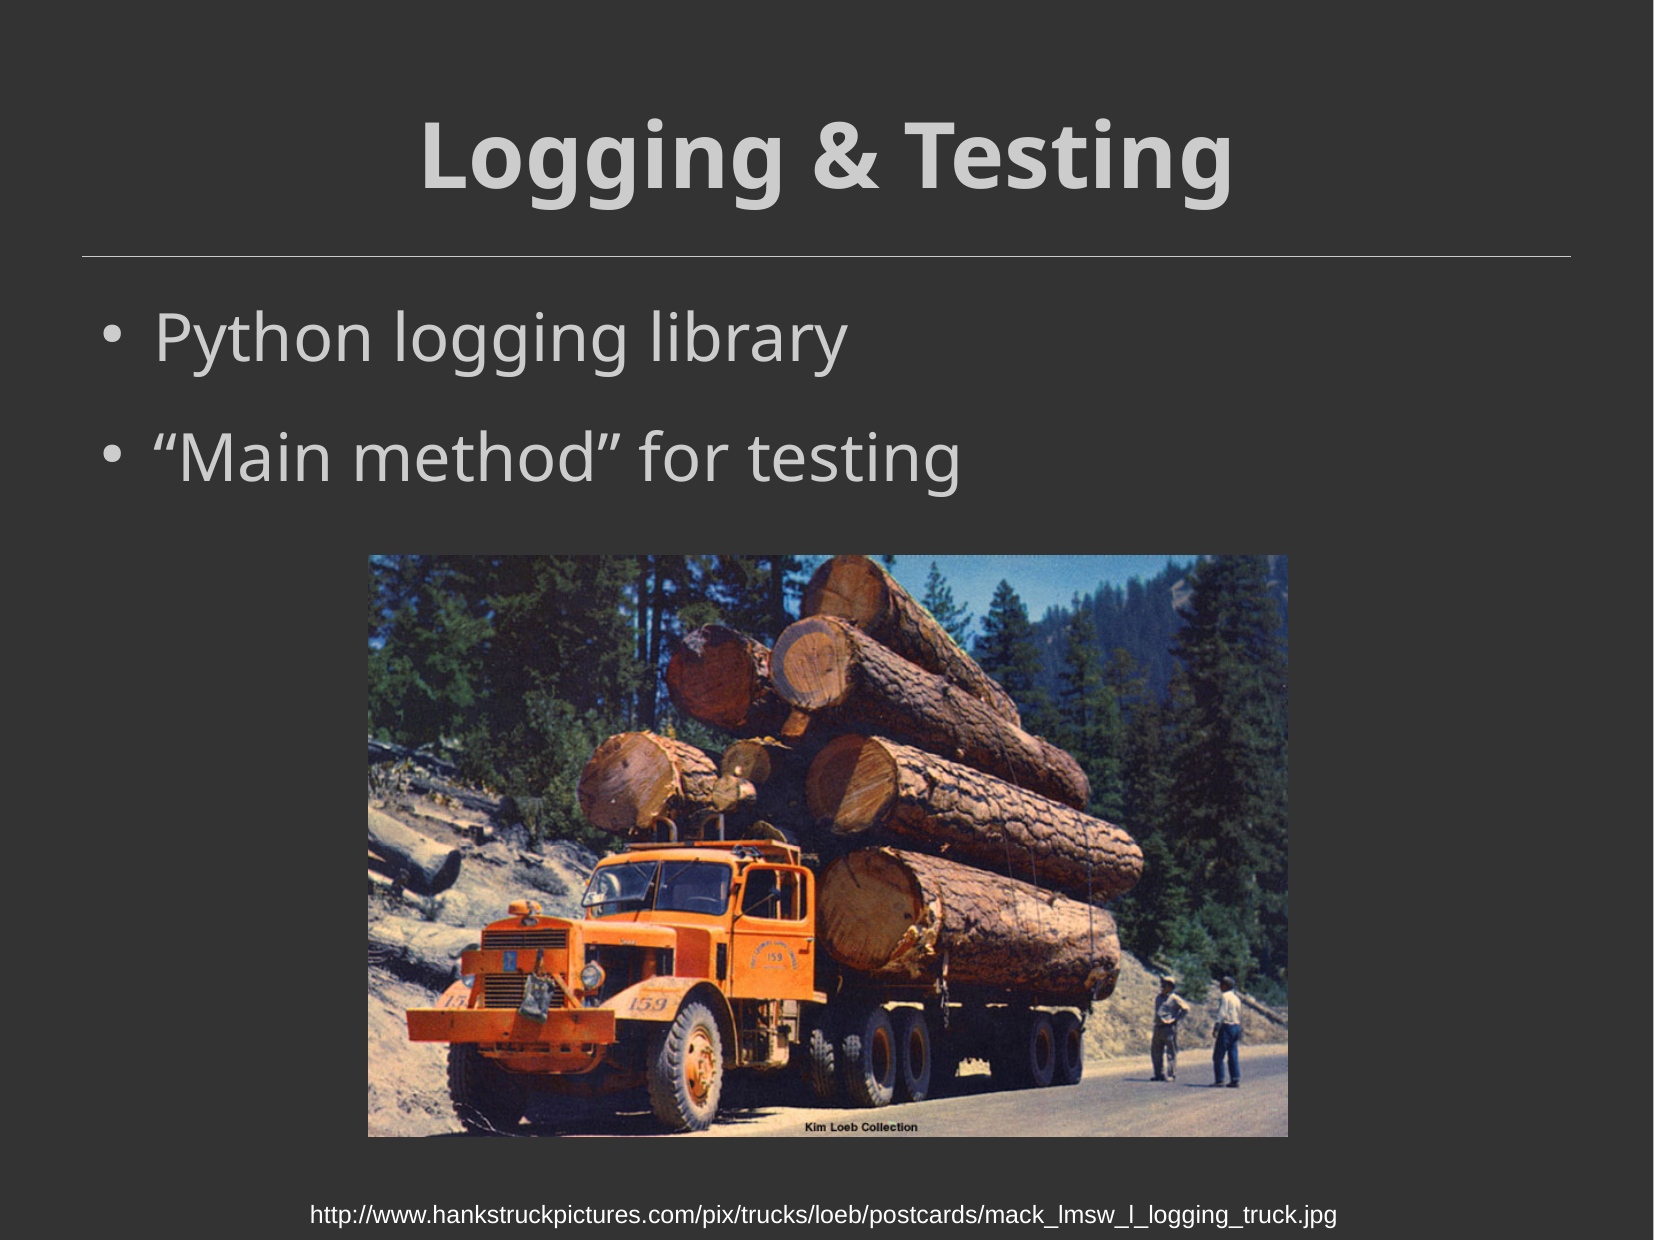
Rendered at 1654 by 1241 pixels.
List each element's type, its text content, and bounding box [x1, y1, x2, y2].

title Logging & Testing [82, 49, 1571, 257]
text_box http://www.hankstruckpictures.com/pix/trucks/loeb/postcards/mack_lmsw_l_logging_truck.jpg [295, 1192, 1355, 1236]
picture [368, 555, 1288, 1137]
list Python logging library “Main method” for testing [82, 290, 1571, 1010]
